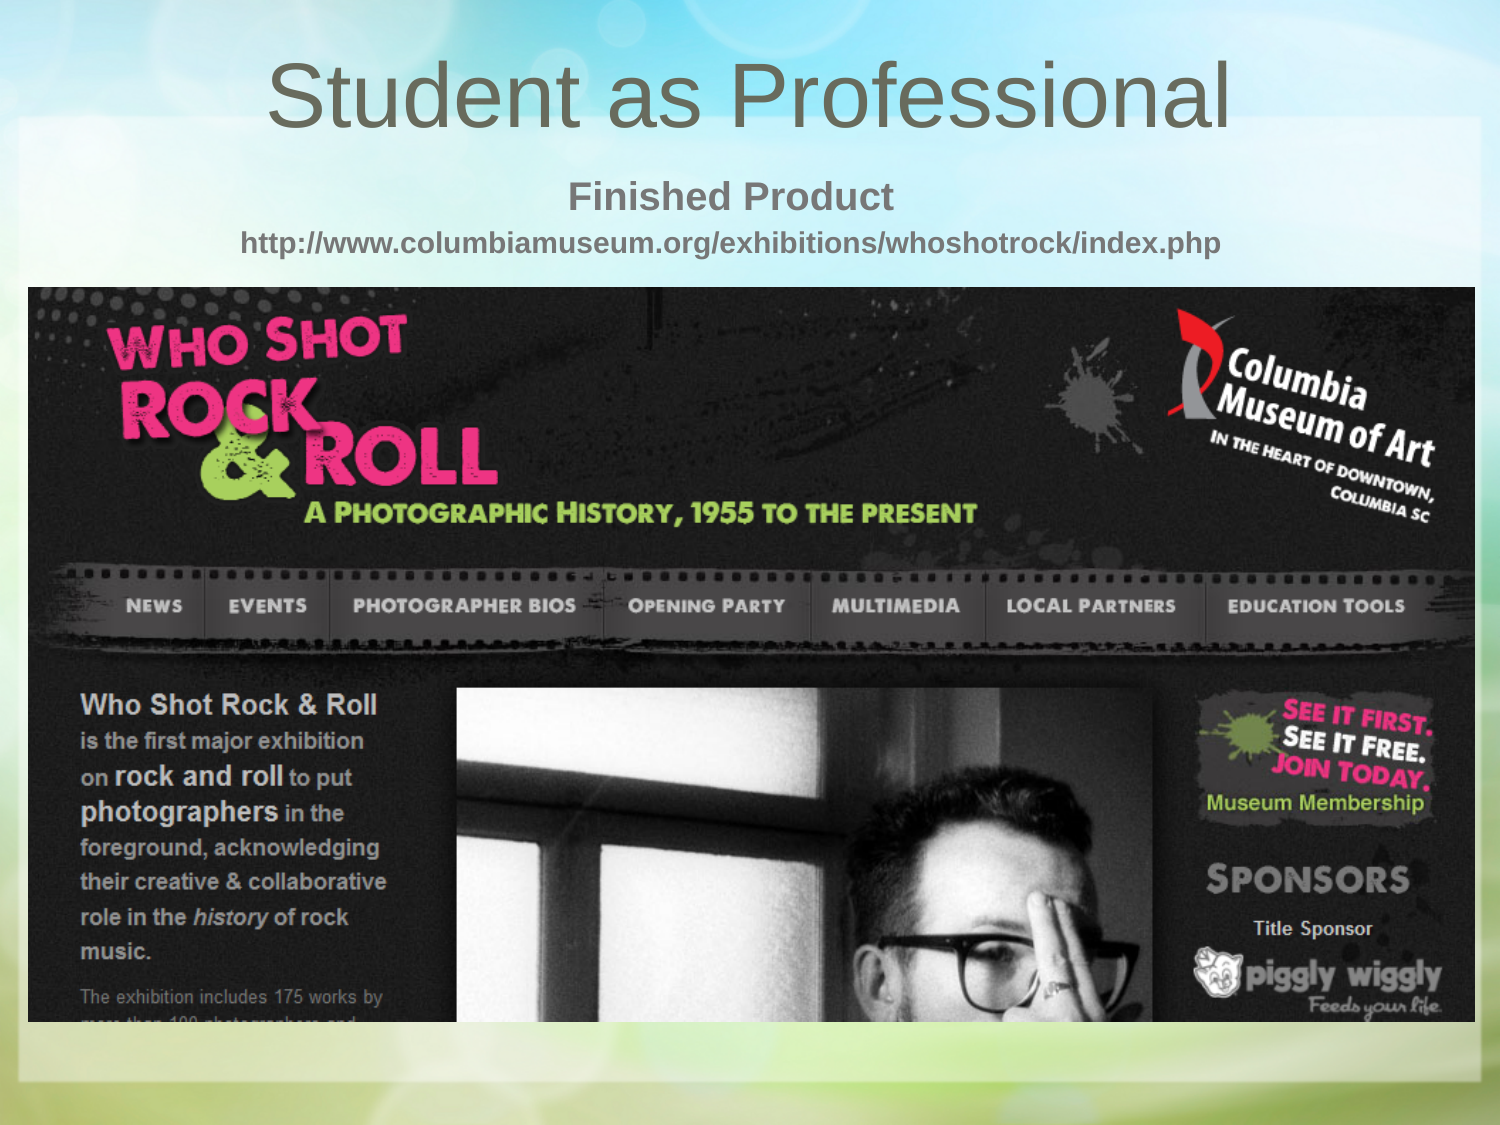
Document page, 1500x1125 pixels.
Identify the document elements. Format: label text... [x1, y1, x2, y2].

title Student as Professional [75, 45, 1425, 138]
picture [0, 0, 1500, 1125]
list Finished Product http://www.columbiamuseum.org/exhibitions/whoshotrock/index.php [24, 162, 1438, 268]
